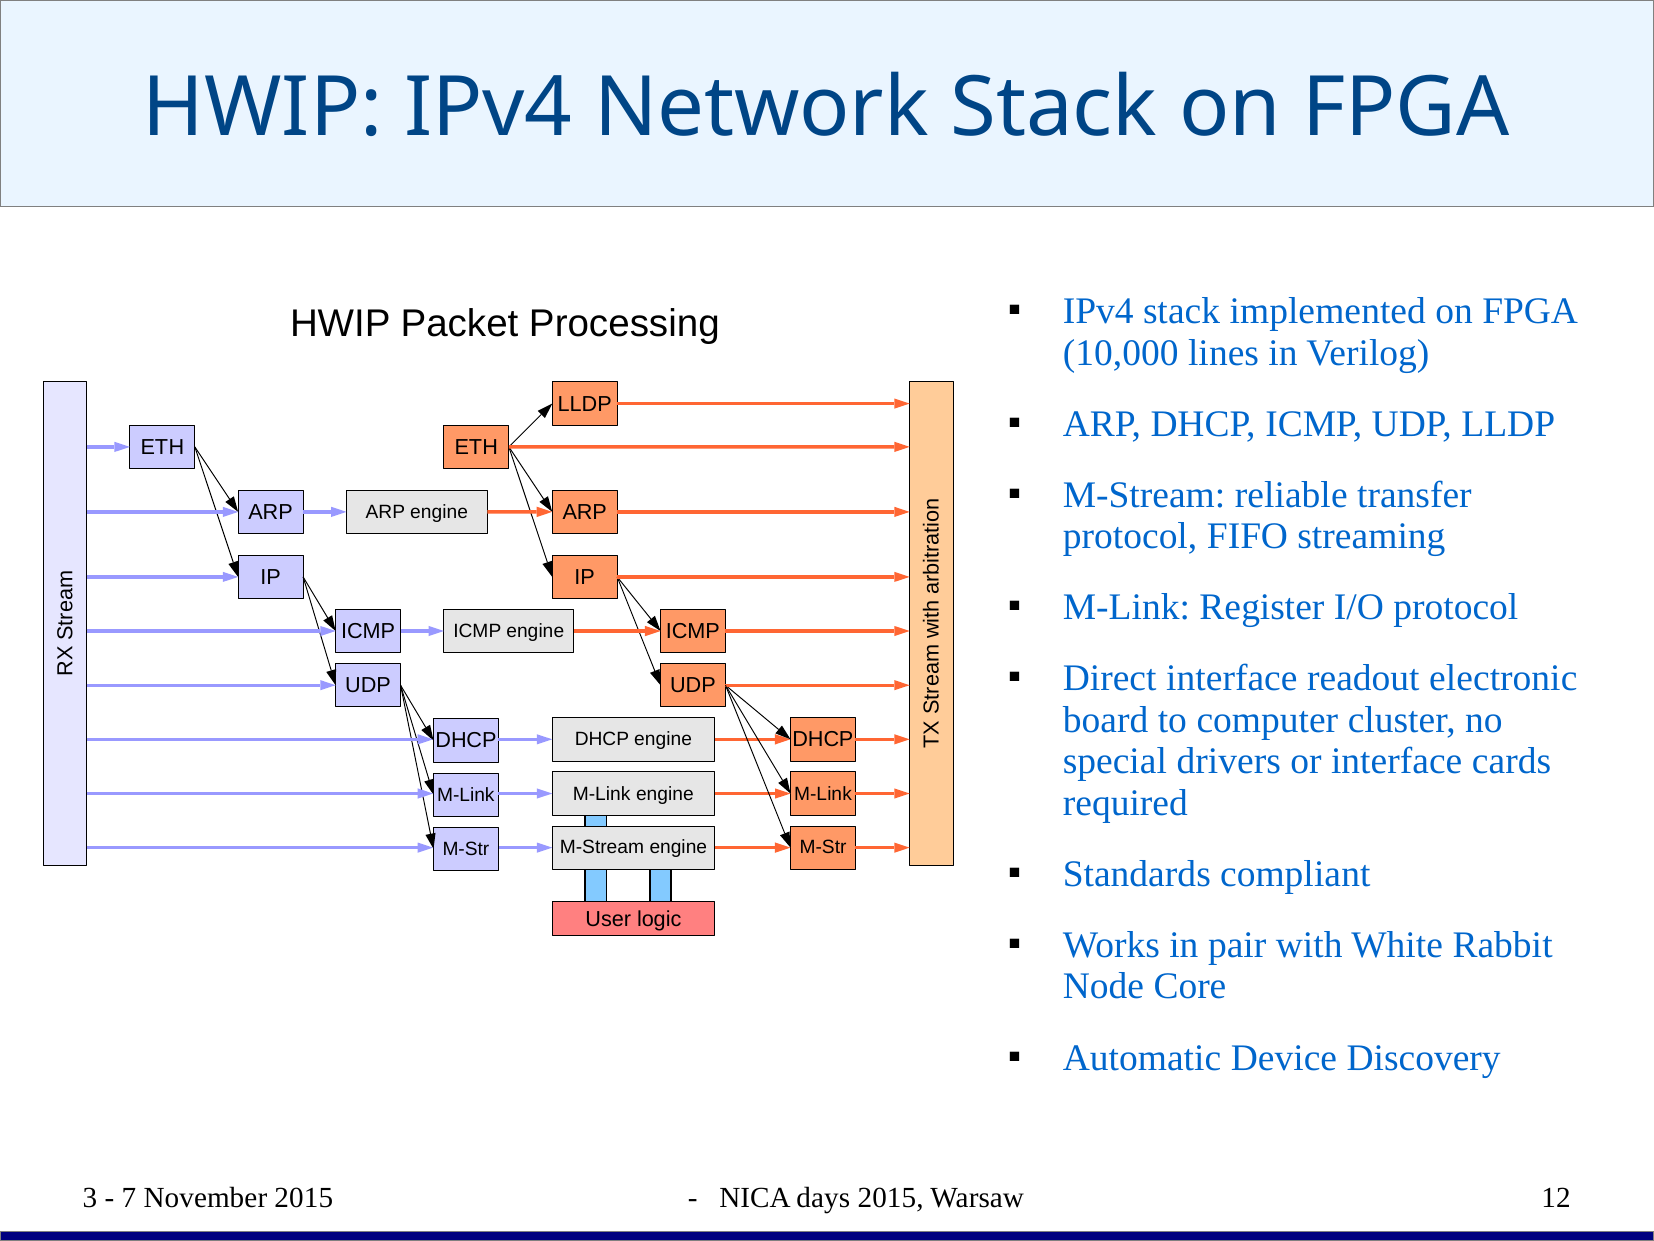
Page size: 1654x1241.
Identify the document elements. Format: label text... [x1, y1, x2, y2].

list IPv4 stack implemented on FPGA (10,000 lines in Verilog) ARP, DHCP, ICMP, UDP, LLDP M-Stream: reliable transfer protocol, FIFO streaming M-Link: Register I/O protocol Direct interface readout electronic board to computer cluster, no special drivers or interface cards required Standards compliant Works in pair with White Rabbit Node Core Automatic Device Discovery [992, 290, 1595, 1109]
picture [32, 295, 978, 937]
title HWIP: IPv4 Network Stack on FPGA [82, 29, 1571, 178]
